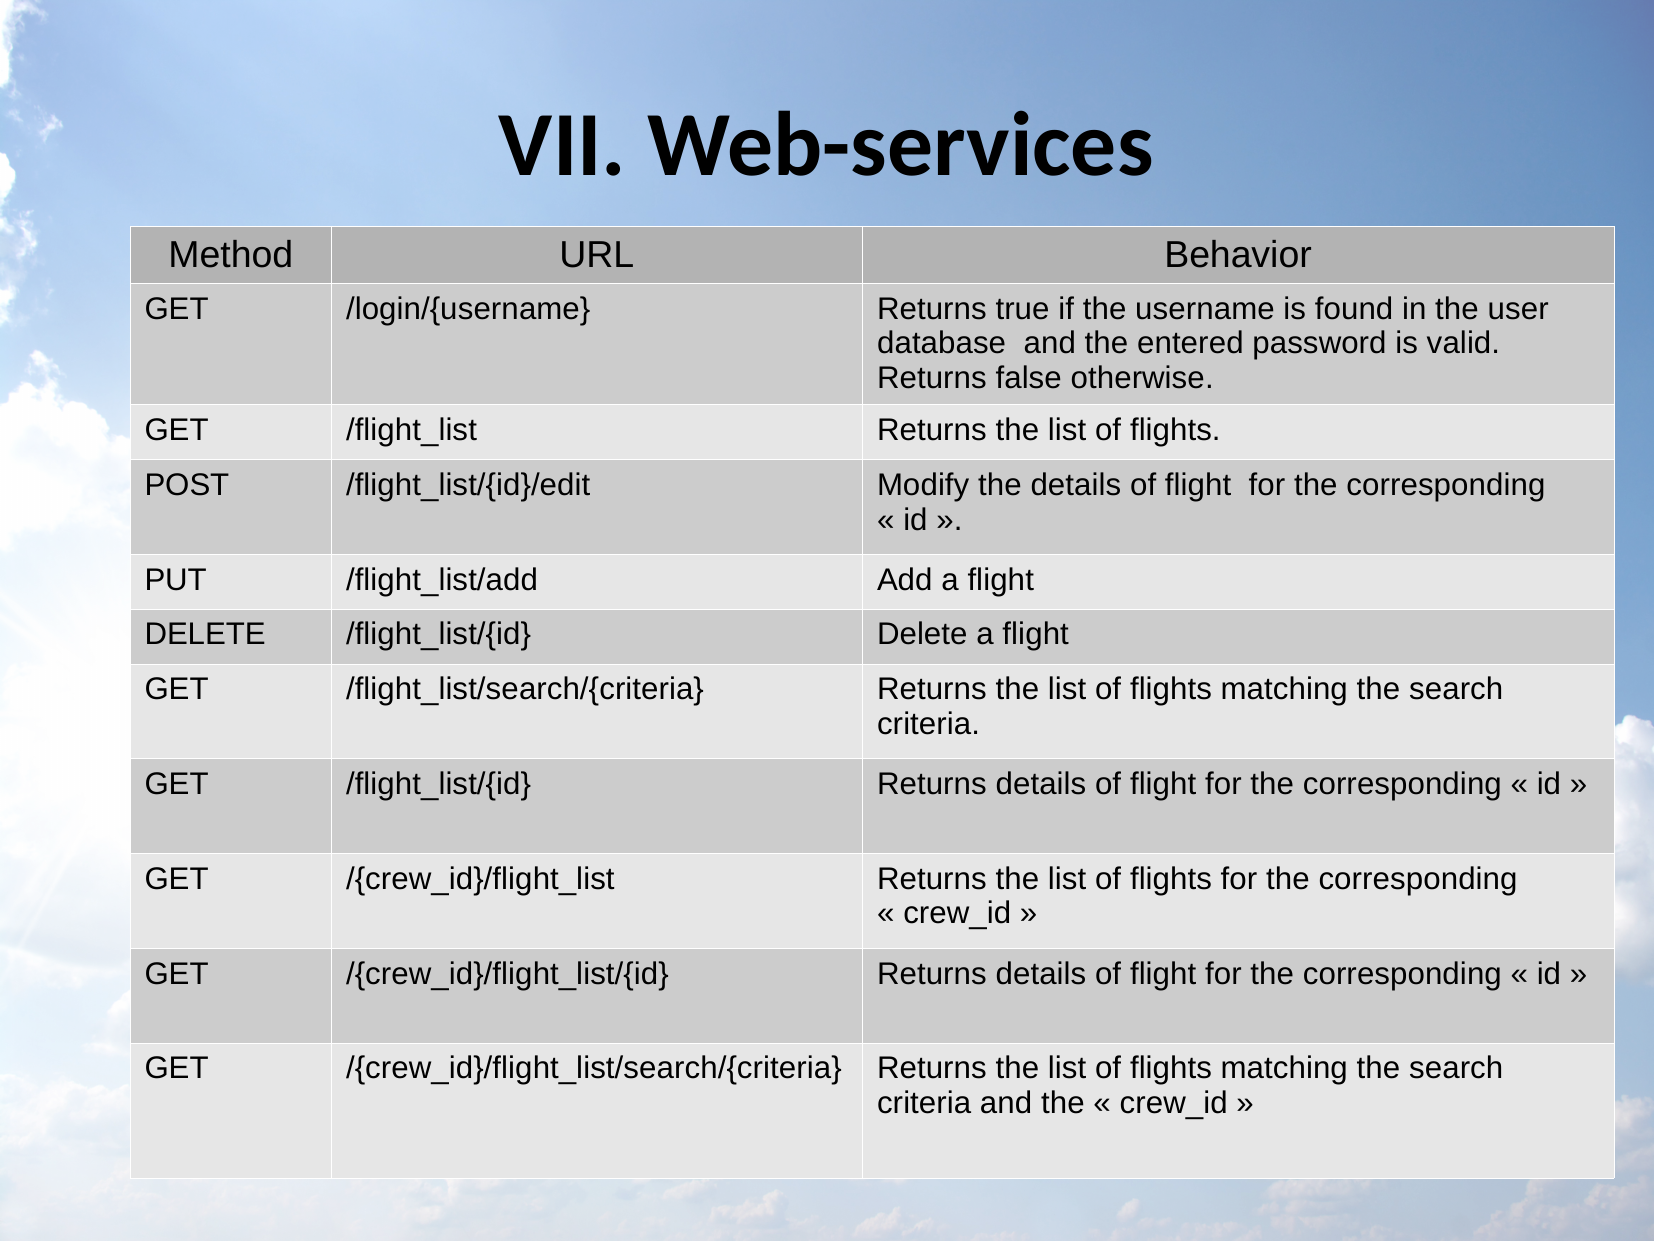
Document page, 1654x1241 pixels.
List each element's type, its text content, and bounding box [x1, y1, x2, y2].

table_cell GET [131, 759, 331, 853]
table_cell GET [131, 949, 331, 1043]
table_cell Add a flight [863, 555, 1614, 609]
table_cell /flight_list/search/{criteria} [332, 665, 862, 758]
table_cell GET [131, 405, 331, 459]
table_cell /{crew_id}/flight_list/search/{criteria} [332, 1044, 862, 1178]
table_cell GET [131, 854, 331, 948]
table_cell /{crew_id}/flight_list [332, 854, 862, 948]
title VII. Web-services [82, 49, 1571, 257]
table_cell Returns the list of flights matching the search criteria and the « crew_id » [863, 1044, 1614, 1178]
table_cell /flight_list [332, 405, 862, 459]
table_header Method [131, 227, 331, 283]
table_cell /flight_list/{id} [332, 610, 862, 664]
table_cell Delete a flight [863, 610, 1614, 664]
table_cell Returns the list of flights matching the search criteria. [863, 665, 1614, 758]
table_cell Returns details of flight for the corresponding « id » [863, 949, 1614, 1043]
table_cell /flight_list/add [332, 555, 862, 609]
table_cell Returns the list of flights for the corresponding « crew_id » [863, 854, 1614, 948]
table_cell DELETE [131, 610, 331, 664]
table_cell GET [131, 665, 331, 758]
table_cell GET [131, 1044, 331, 1178]
table_cell GET [131, 284, 331, 404]
table_cell /flight_list/{id}/edit [332, 460, 862, 554]
table_cell Returns true if the username is found in the user database and the entered password is valid. Returns false otherwise. [863, 284, 1614, 404]
table_header Behavior [863, 227, 1614, 283]
table_cell Returns details of flight for the corresponding « id » [863, 759, 1614, 853]
table_cell /login/{username} [332, 284, 862, 404]
picture [0, 0, 1654, 1241]
table_header URL [332, 227, 862, 283]
table_cell /{crew_id}/flight_list/{id} [332, 949, 862, 1043]
table_cell /flight_list/{id} [332, 759, 862, 853]
table_cell POST [131, 460, 331, 554]
table_cell PUT [131, 555, 331, 609]
table_cell Modify the details of flight for the corresponding « id ». [863, 460, 1614, 554]
table_cell Returns the list of flights. [863, 405, 1614, 459]
